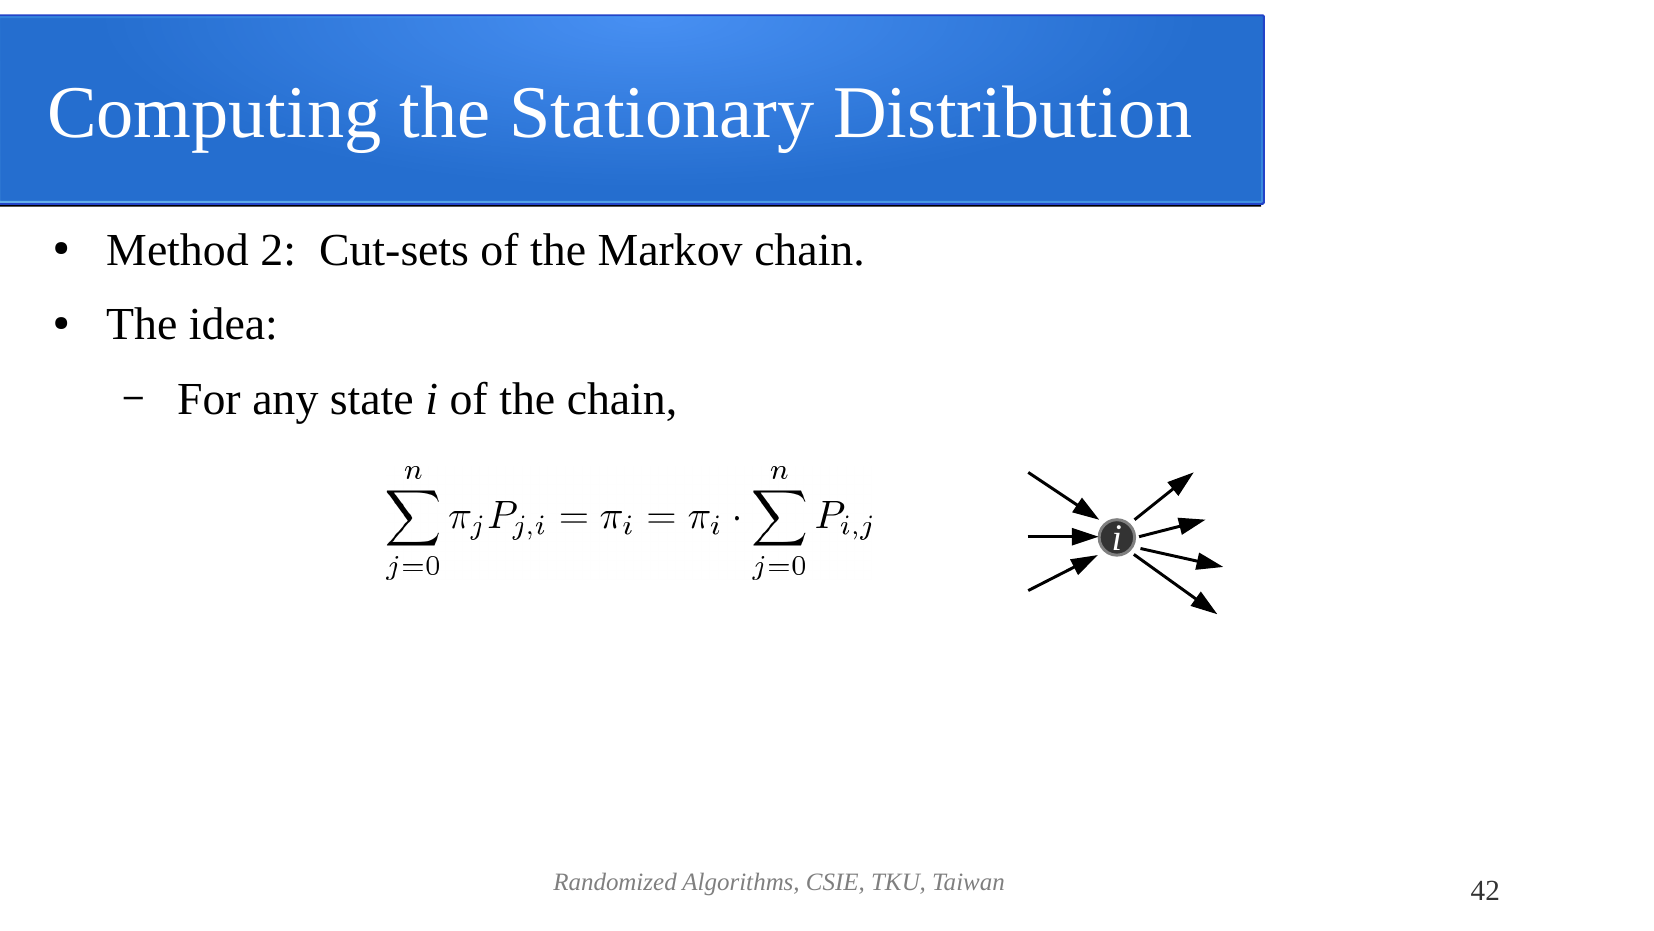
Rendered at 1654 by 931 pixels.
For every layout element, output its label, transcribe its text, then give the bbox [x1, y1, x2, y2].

list Method 2: Cut-sets of the Markov chain. The idea: For any state i of the chain, [35, 224, 1524, 764]
picture [386, 466, 872, 580]
title Computing the Stationary Distribution [47, 35, 1199, 189]
text_box i [1099, 519, 1135, 556]
